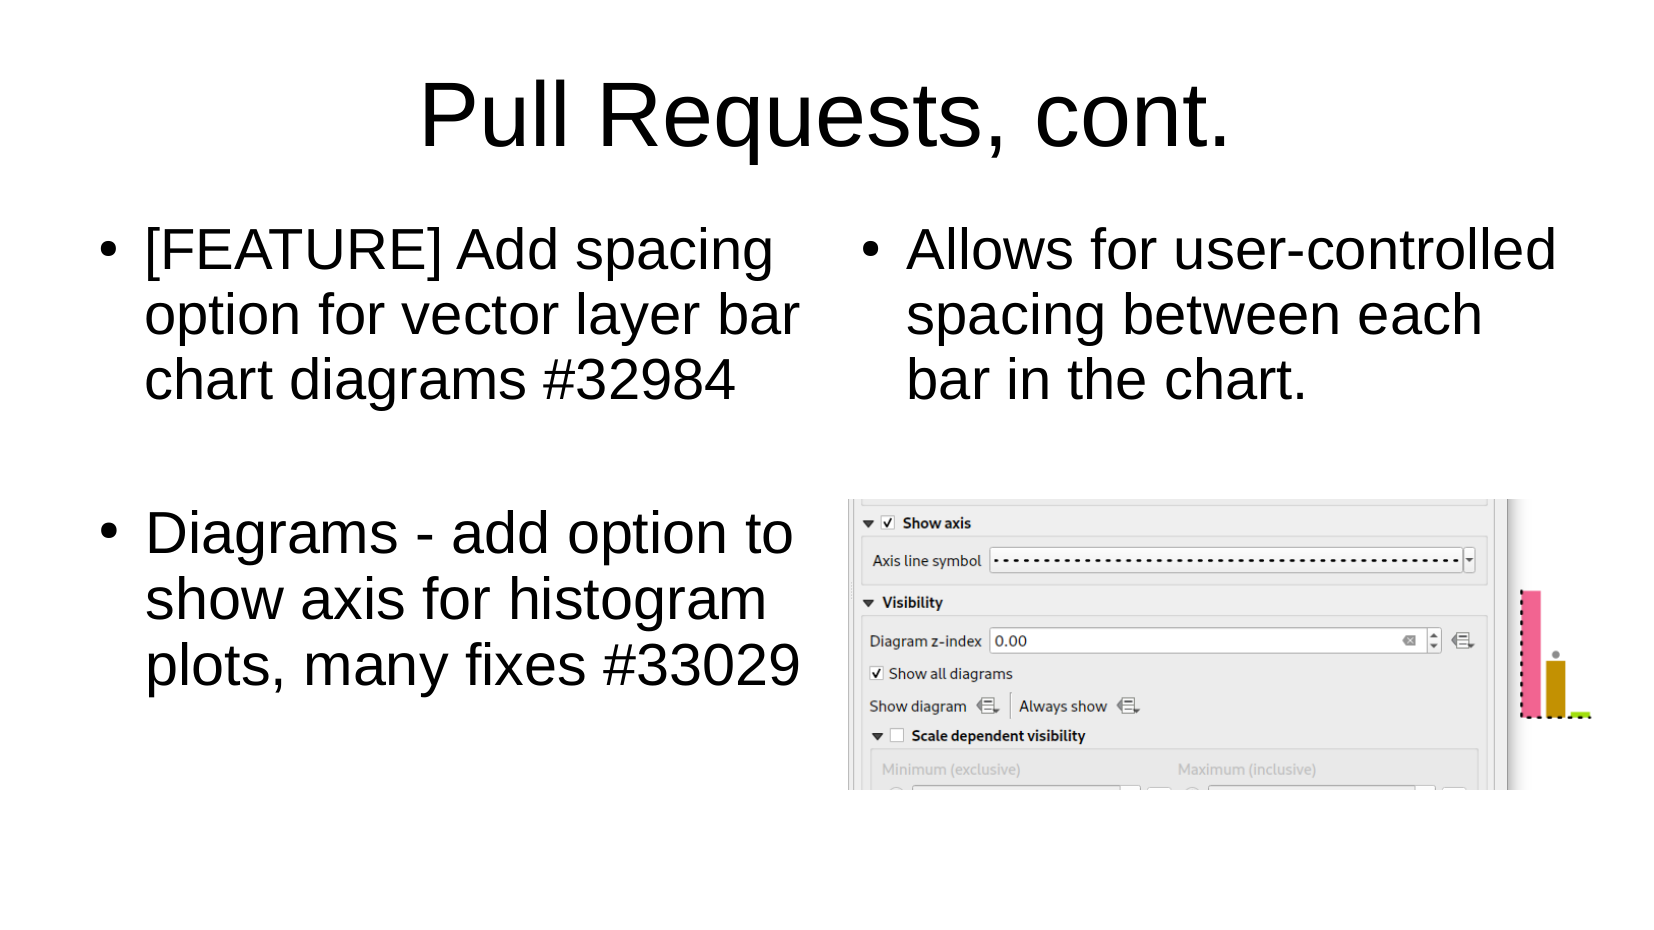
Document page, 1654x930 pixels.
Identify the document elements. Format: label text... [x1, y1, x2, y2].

list Diagrams - add option to show axis for histogram plots, many fixes #33029 [82, 499, 809, 757]
list [FEATURE] Add spacing option for vector layer bar chart diagrams #32984 [82, 217, 809, 475]
title Pull Requests, cont. [82, 37, 1571, 193]
picture [844, 499, 1625, 790]
list Allows for user-controlled spacing between each bar in the chart. [844, 217, 1571, 475]
